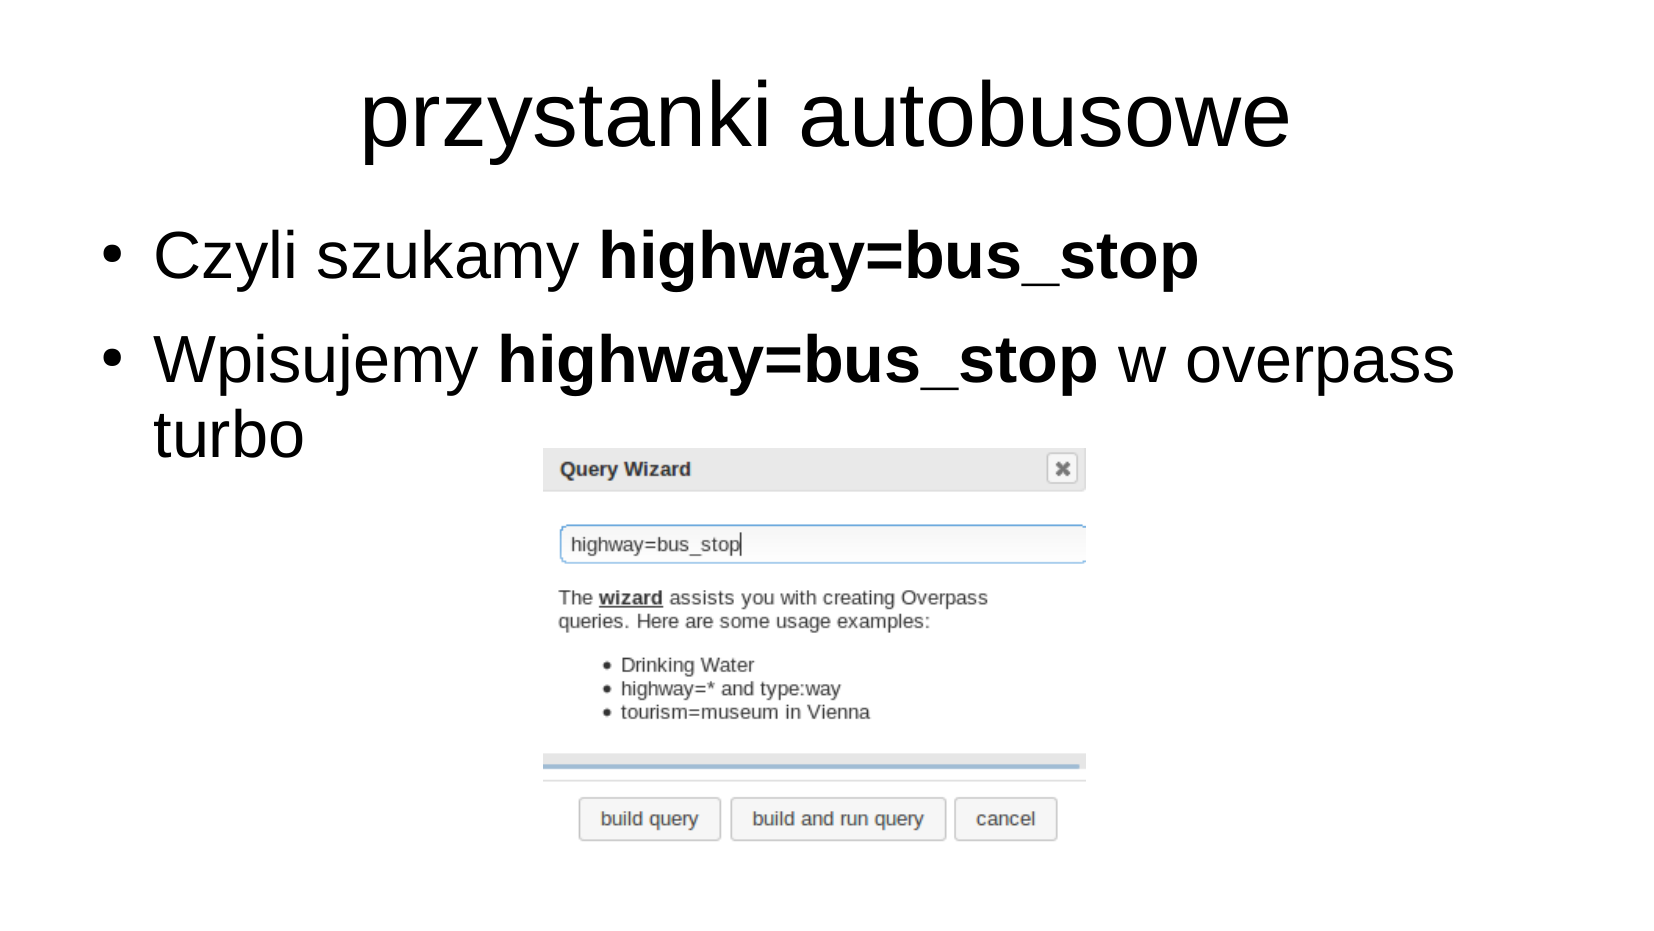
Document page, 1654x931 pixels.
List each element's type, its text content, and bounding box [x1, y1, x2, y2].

list Czyli szukamy highway=bus_stop Wpisujemy highway=bus_stop w overpass turbo [82, 217, 1571, 757]
picture [543, 448, 1086, 857]
title przystanki autobusowe [82, 37, 1571, 193]
